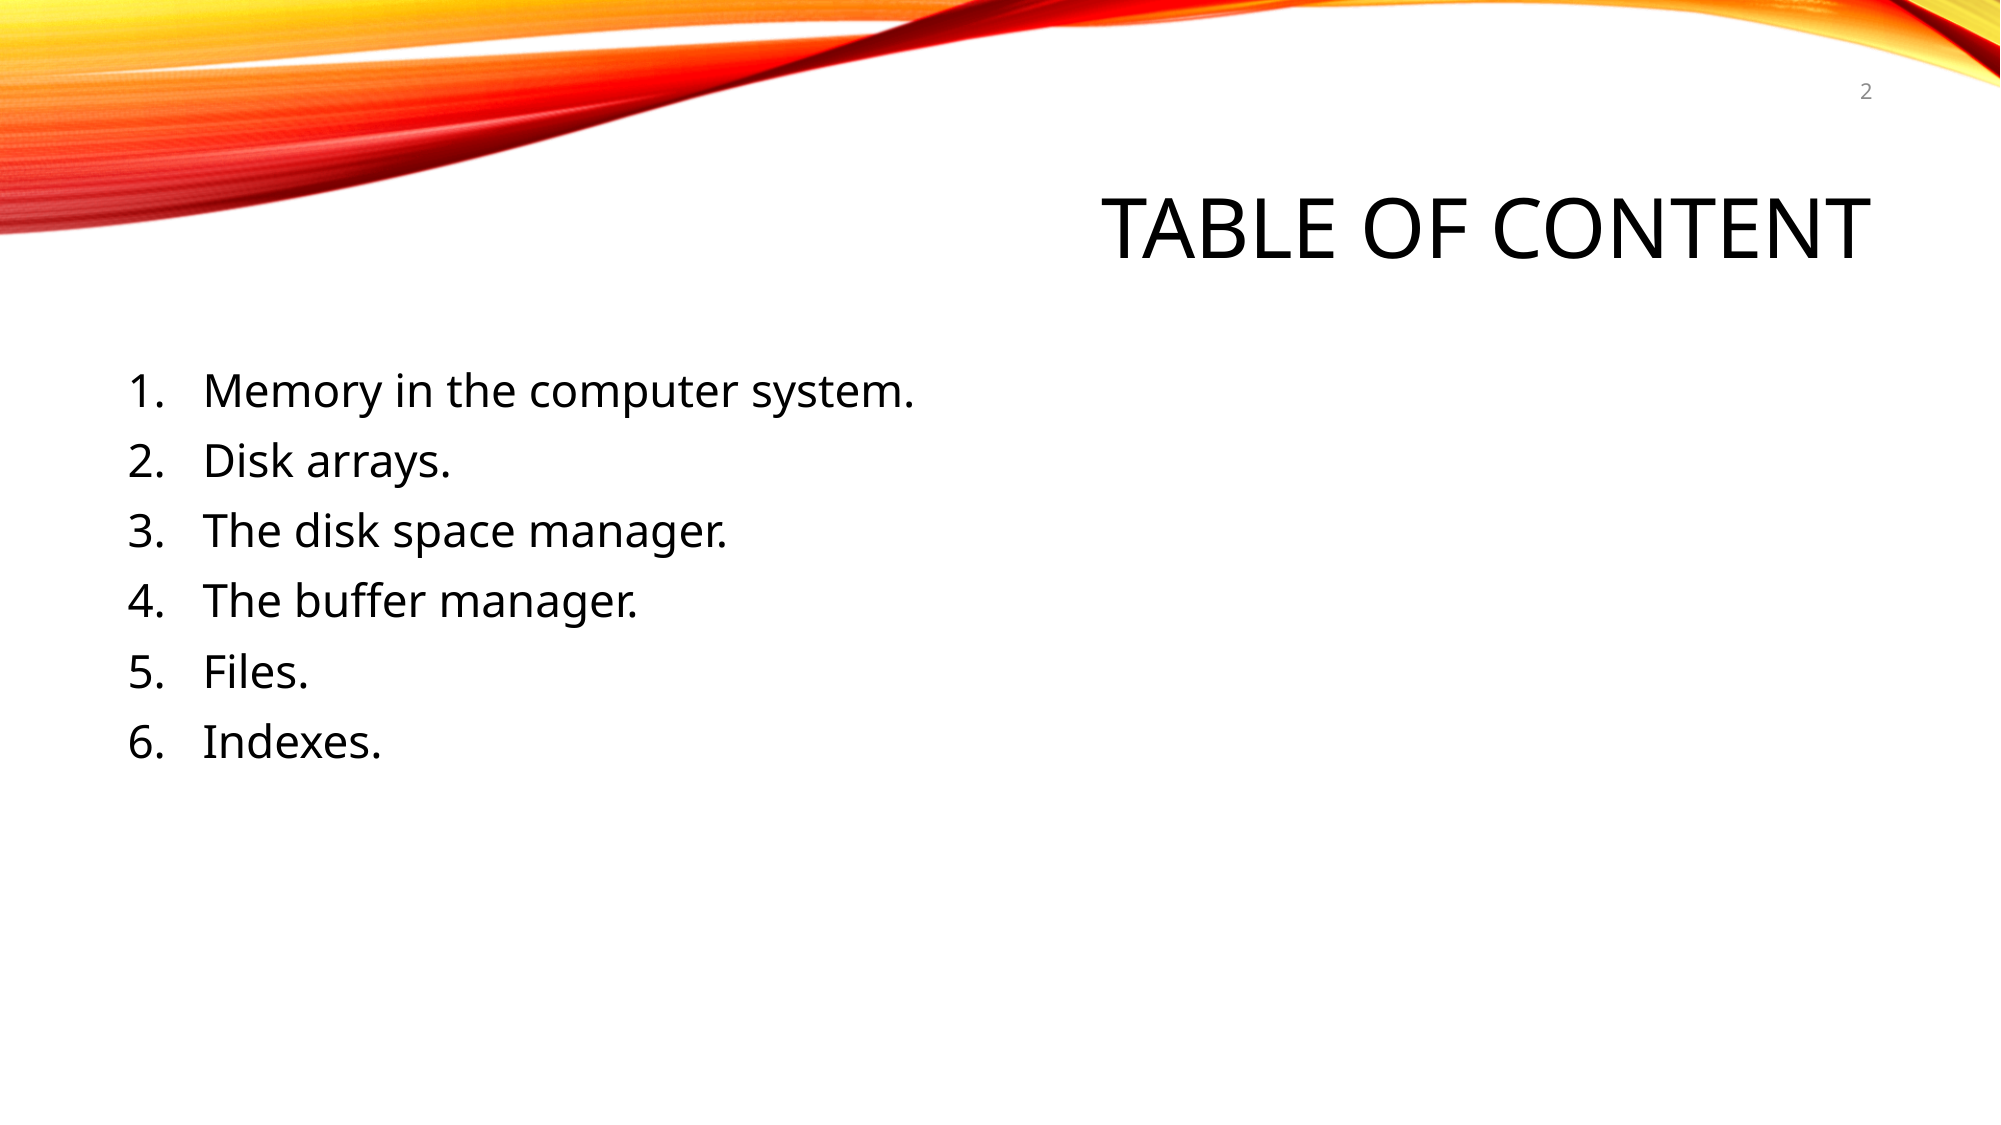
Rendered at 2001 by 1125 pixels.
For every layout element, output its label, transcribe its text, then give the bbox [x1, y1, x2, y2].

picture [0, 0, 2000, 237]
title Table of content [474, 125, 1888, 338]
slide_number <number> [1437, 62, 1888, 123]
list Memory in the computer system. Disk arrays. The disk space manager. The buffer manager. Files. Indexes. [112, 360, 1888, 1021]
